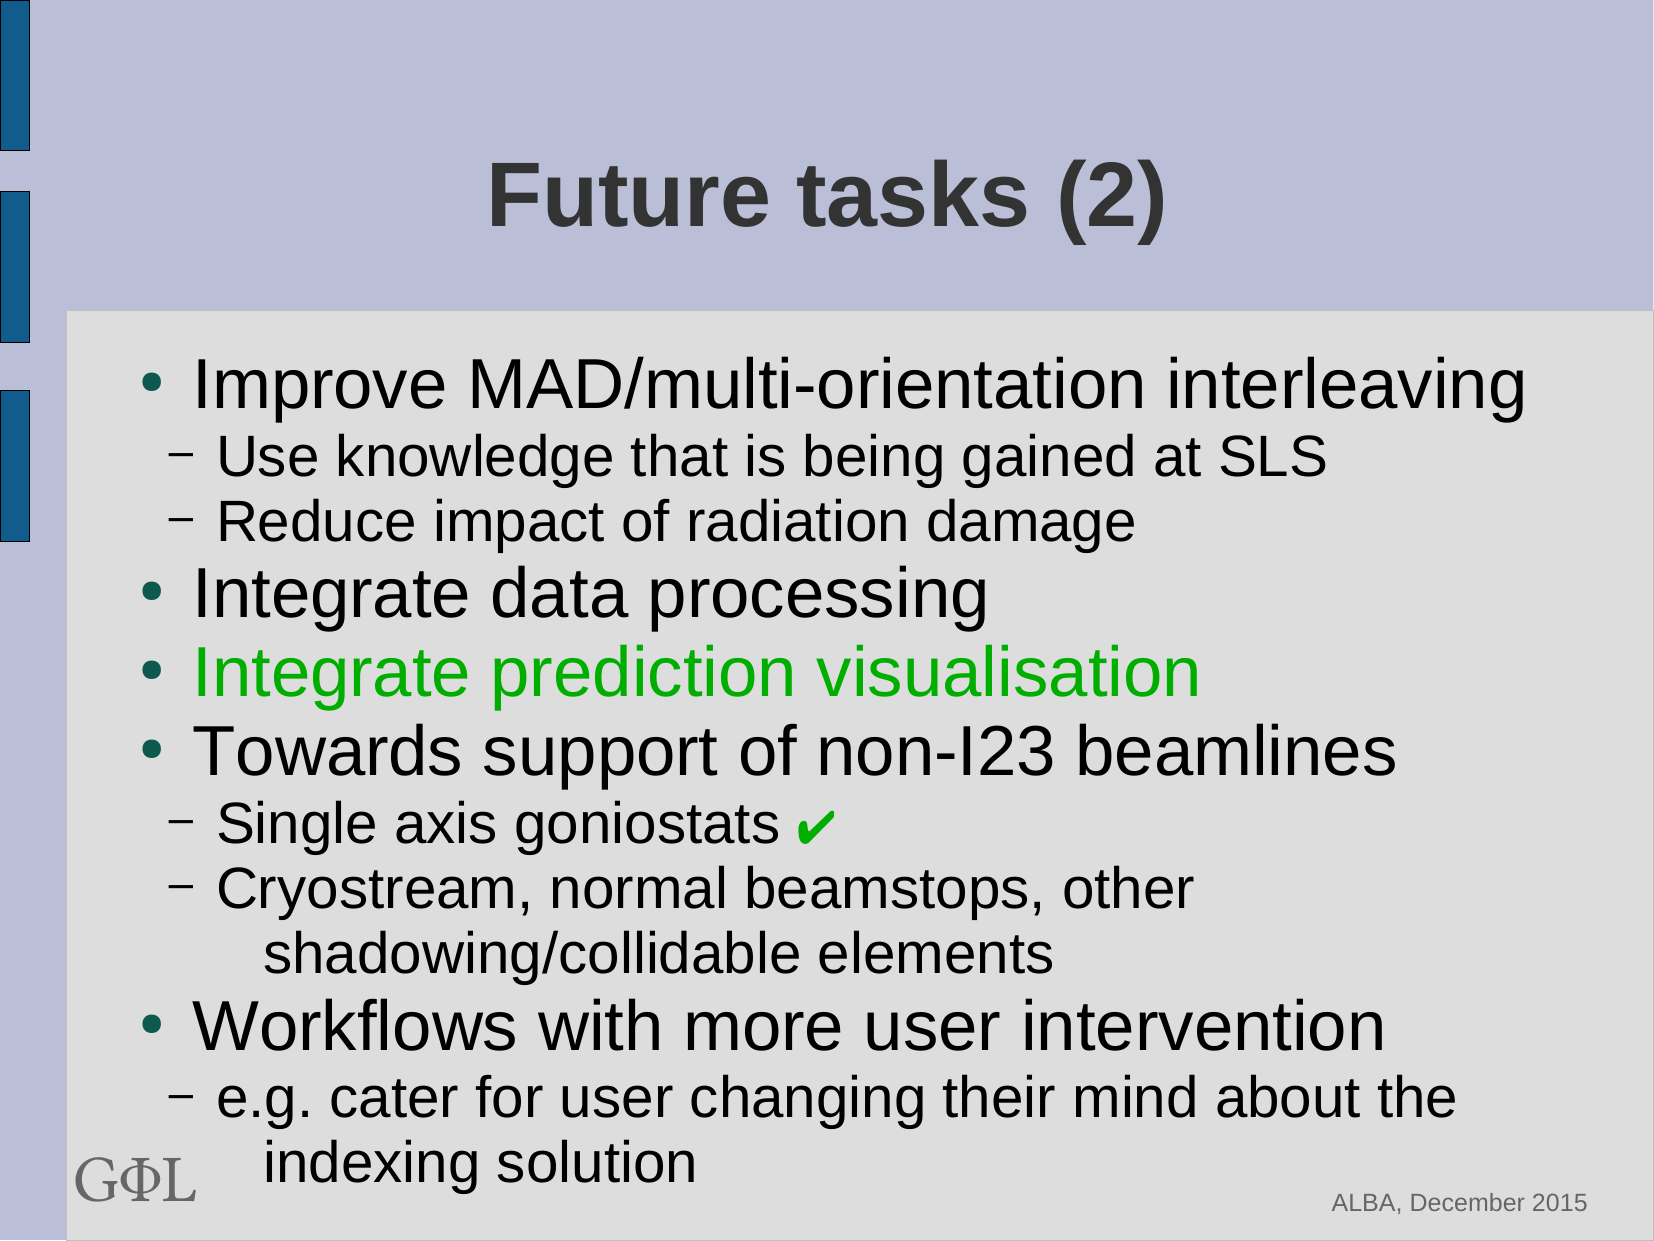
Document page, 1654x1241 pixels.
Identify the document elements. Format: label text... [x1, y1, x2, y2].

list Improve MAD/multi-orientation interleaving Use knowledge that is being gained at SLS Reduce impact of radiation damage Integrate data processing Integrate prediction visualisation Towards support of non-I23 beamlines Single axis goniostats ✔ Cryostream, normal beamstops, other shadowing/collidable elements Workflows with more user intervention e.g. cater for user changing their mind about the indexing solution [121, 344, 1534, 1202]
title Future tasks (2) [121, 91, 1534, 299]
